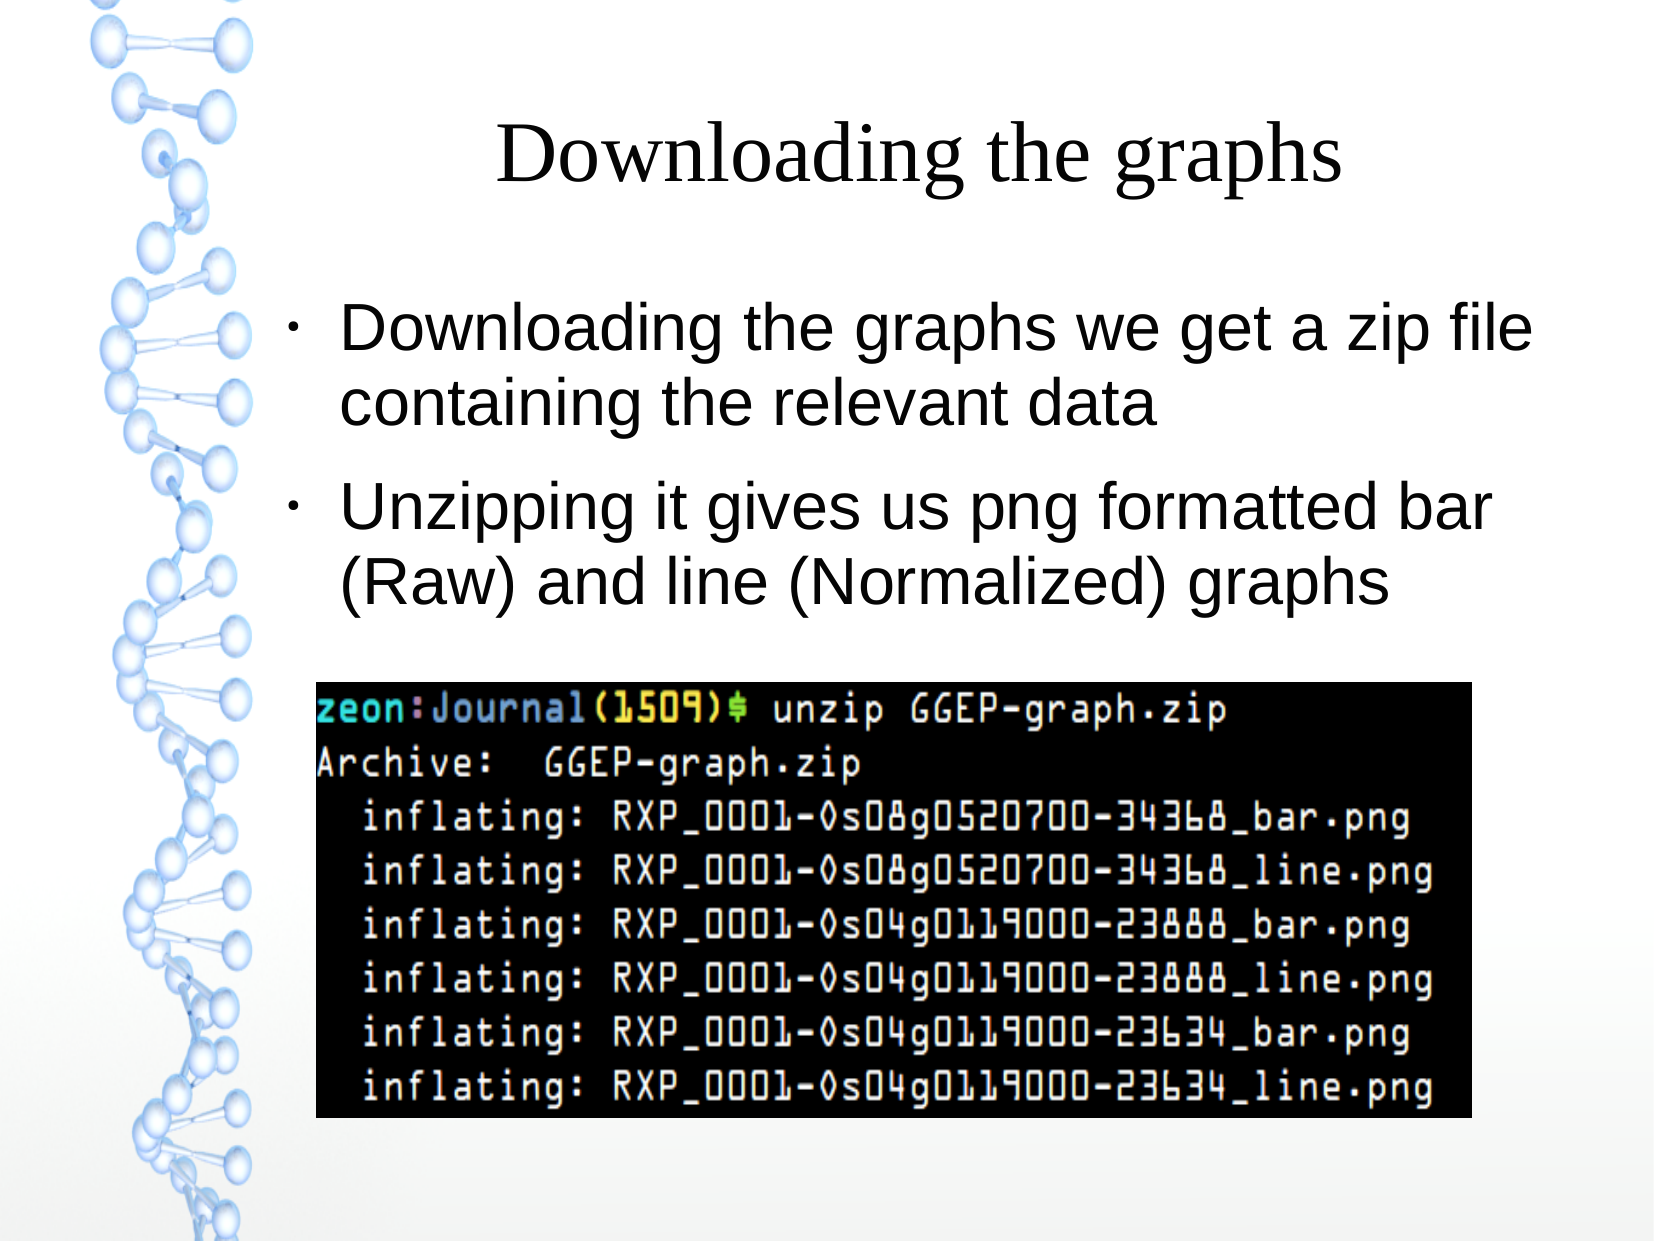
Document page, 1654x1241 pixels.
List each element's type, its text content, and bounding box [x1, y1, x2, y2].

list Downloading the graphs we get a zip file containing the relevant data Unzipping it gives us png formatted bar (Raw) and line (Normalized) graphs [269, 290, 1538, 1010]
title Downloading the graphs [269, 49, 1571, 257]
picture [0, 0, 1654, 1241]
